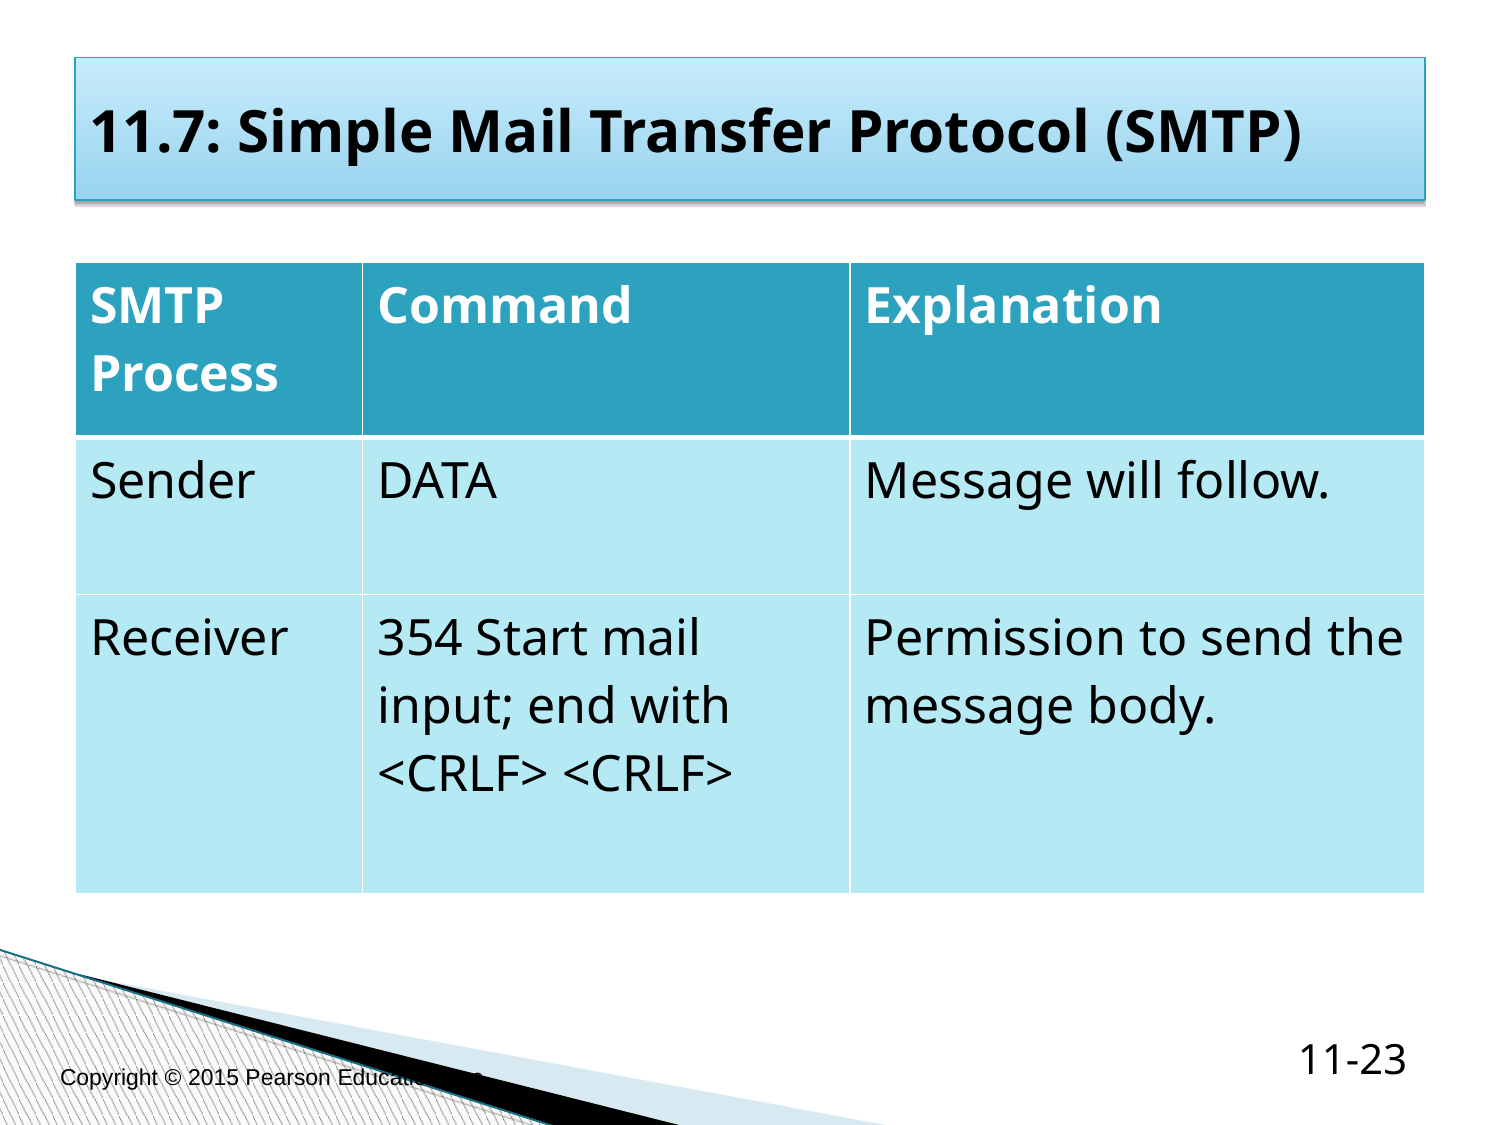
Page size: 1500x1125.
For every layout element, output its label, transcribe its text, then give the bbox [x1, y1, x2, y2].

footer Copyright © 2015 Pearson Education, Inc. [37, 1050, 513, 1098]
picture [0, 952, 543, 1125]
table_cell Permission to send the message body. [851, 595, 1424, 893]
table_header Command [363, 263, 849, 435]
table_cell Sender [76, 440, 362, 594]
table_cell Receiver [76, 595, 362, 893]
table_cell Message will follow. [851, 440, 1424, 594]
table_cell 354 Start mail input; end with <CRLF> <CRLF> [363, 595, 849, 893]
title 11.7: Simple Mail Transfer Protocol (SMTP) [75, 57, 1425, 200]
slide_number 11-<number> [1212, 1037, 1423, 1098]
table_header SMTP Process [76, 263, 362, 435]
table_header Explanation [851, 263, 1424, 435]
table_cell DATA [363, 440, 849, 594]
